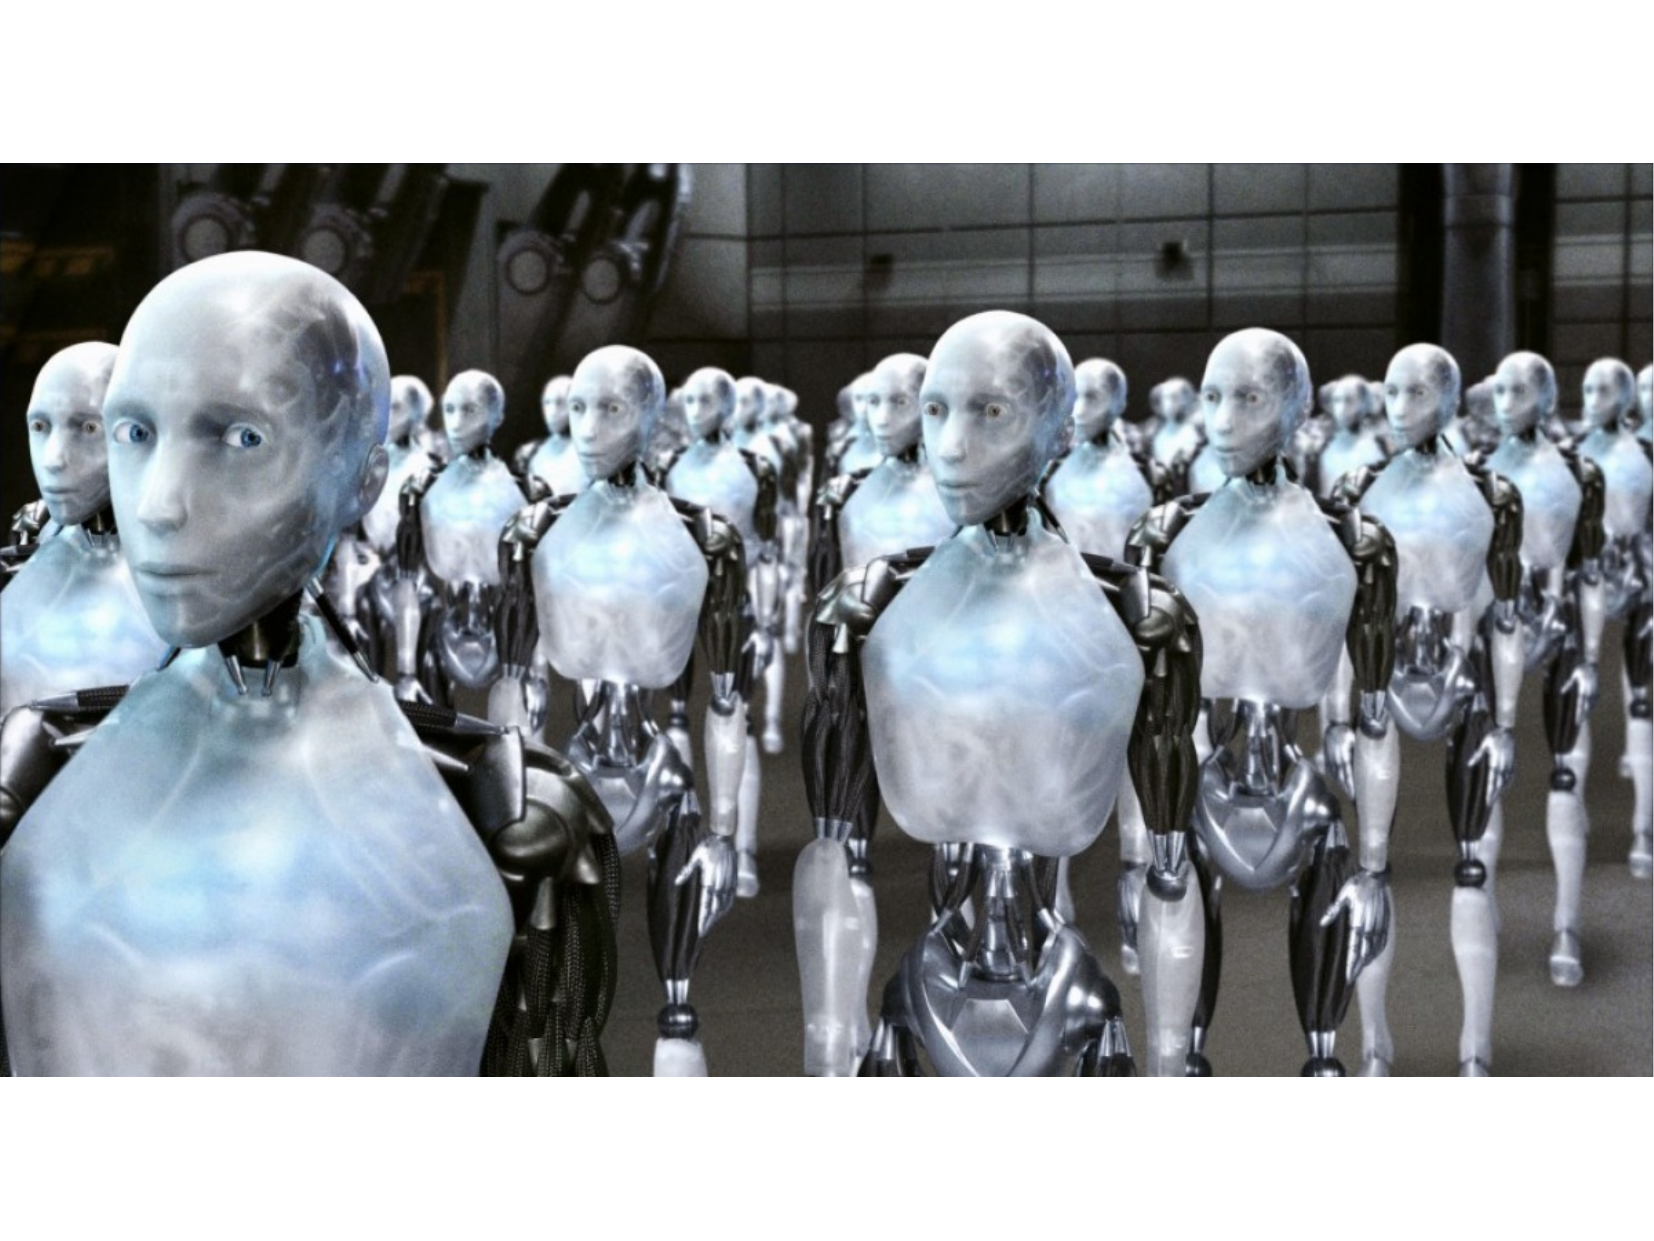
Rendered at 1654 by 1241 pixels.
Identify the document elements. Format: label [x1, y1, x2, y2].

picture [0, 163, 1654, 1077]
